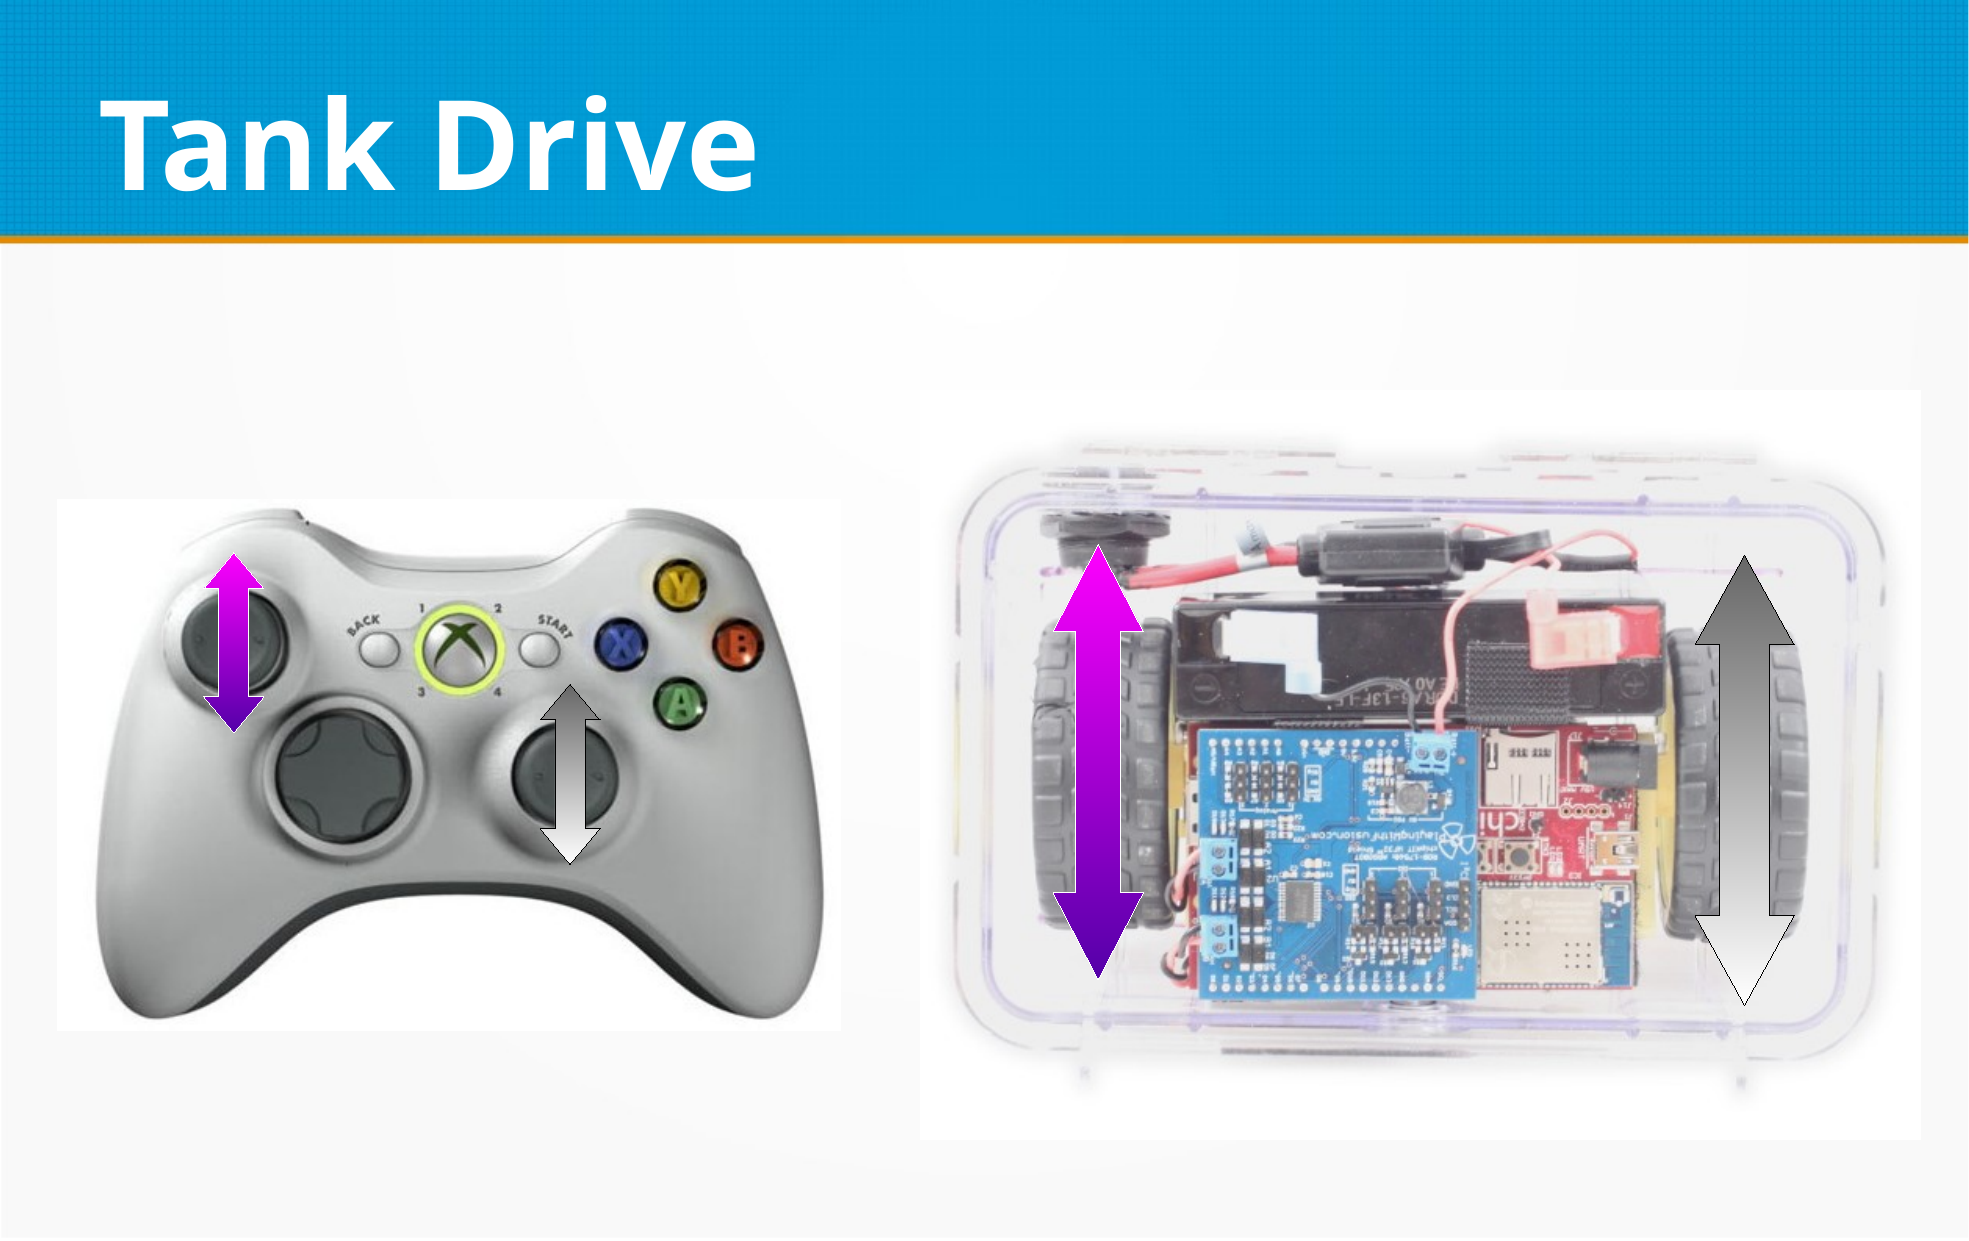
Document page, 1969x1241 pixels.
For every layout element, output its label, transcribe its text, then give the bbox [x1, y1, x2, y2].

title Tank Drive [98, 19, 1870, 227]
text_box [1053, 544, 1144, 980]
picture [0, 233, 1969, 1241]
text_box [540, 684, 601, 865]
text_box [203, 552, 264, 733]
text_box [1695, 555, 1795, 1006]
